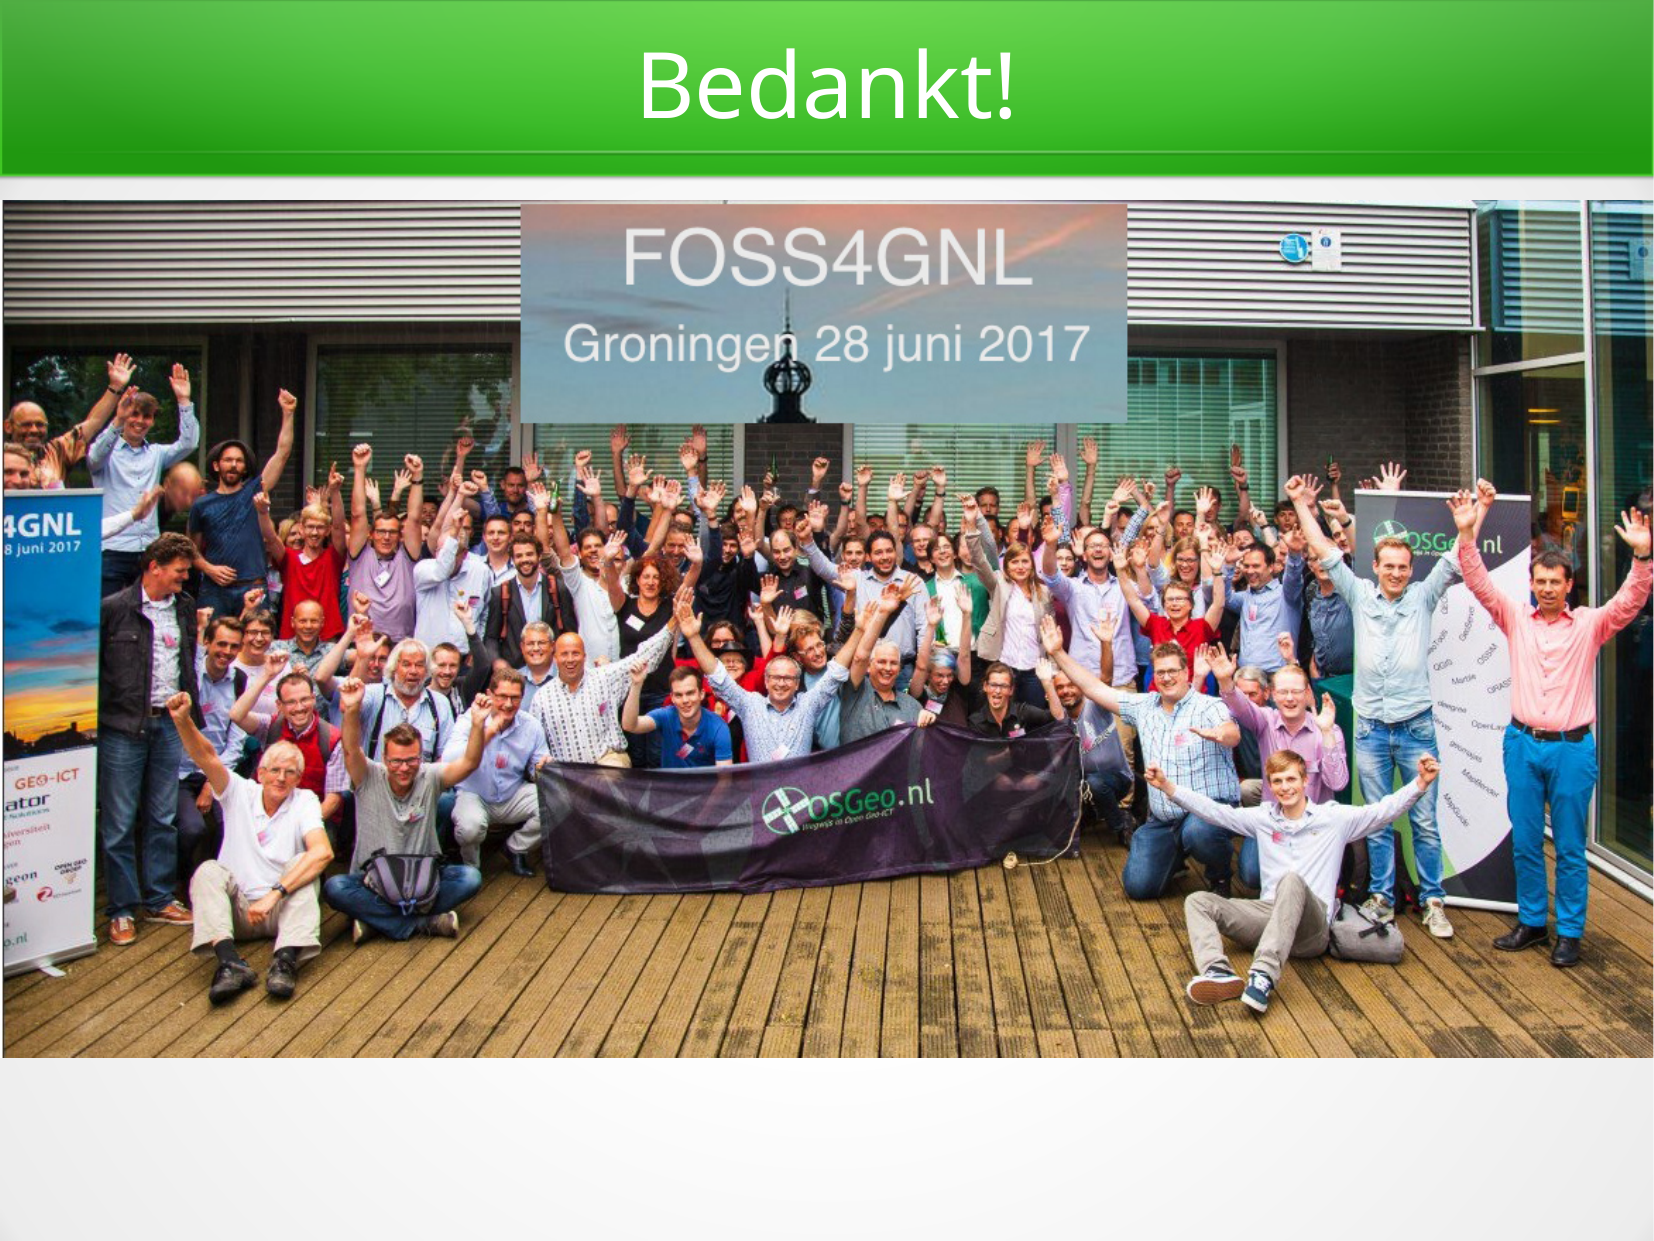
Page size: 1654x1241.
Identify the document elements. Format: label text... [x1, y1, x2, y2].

title Bedankt! [82, 11, 1571, 154]
picture [0, 0, 1654, 1241]
